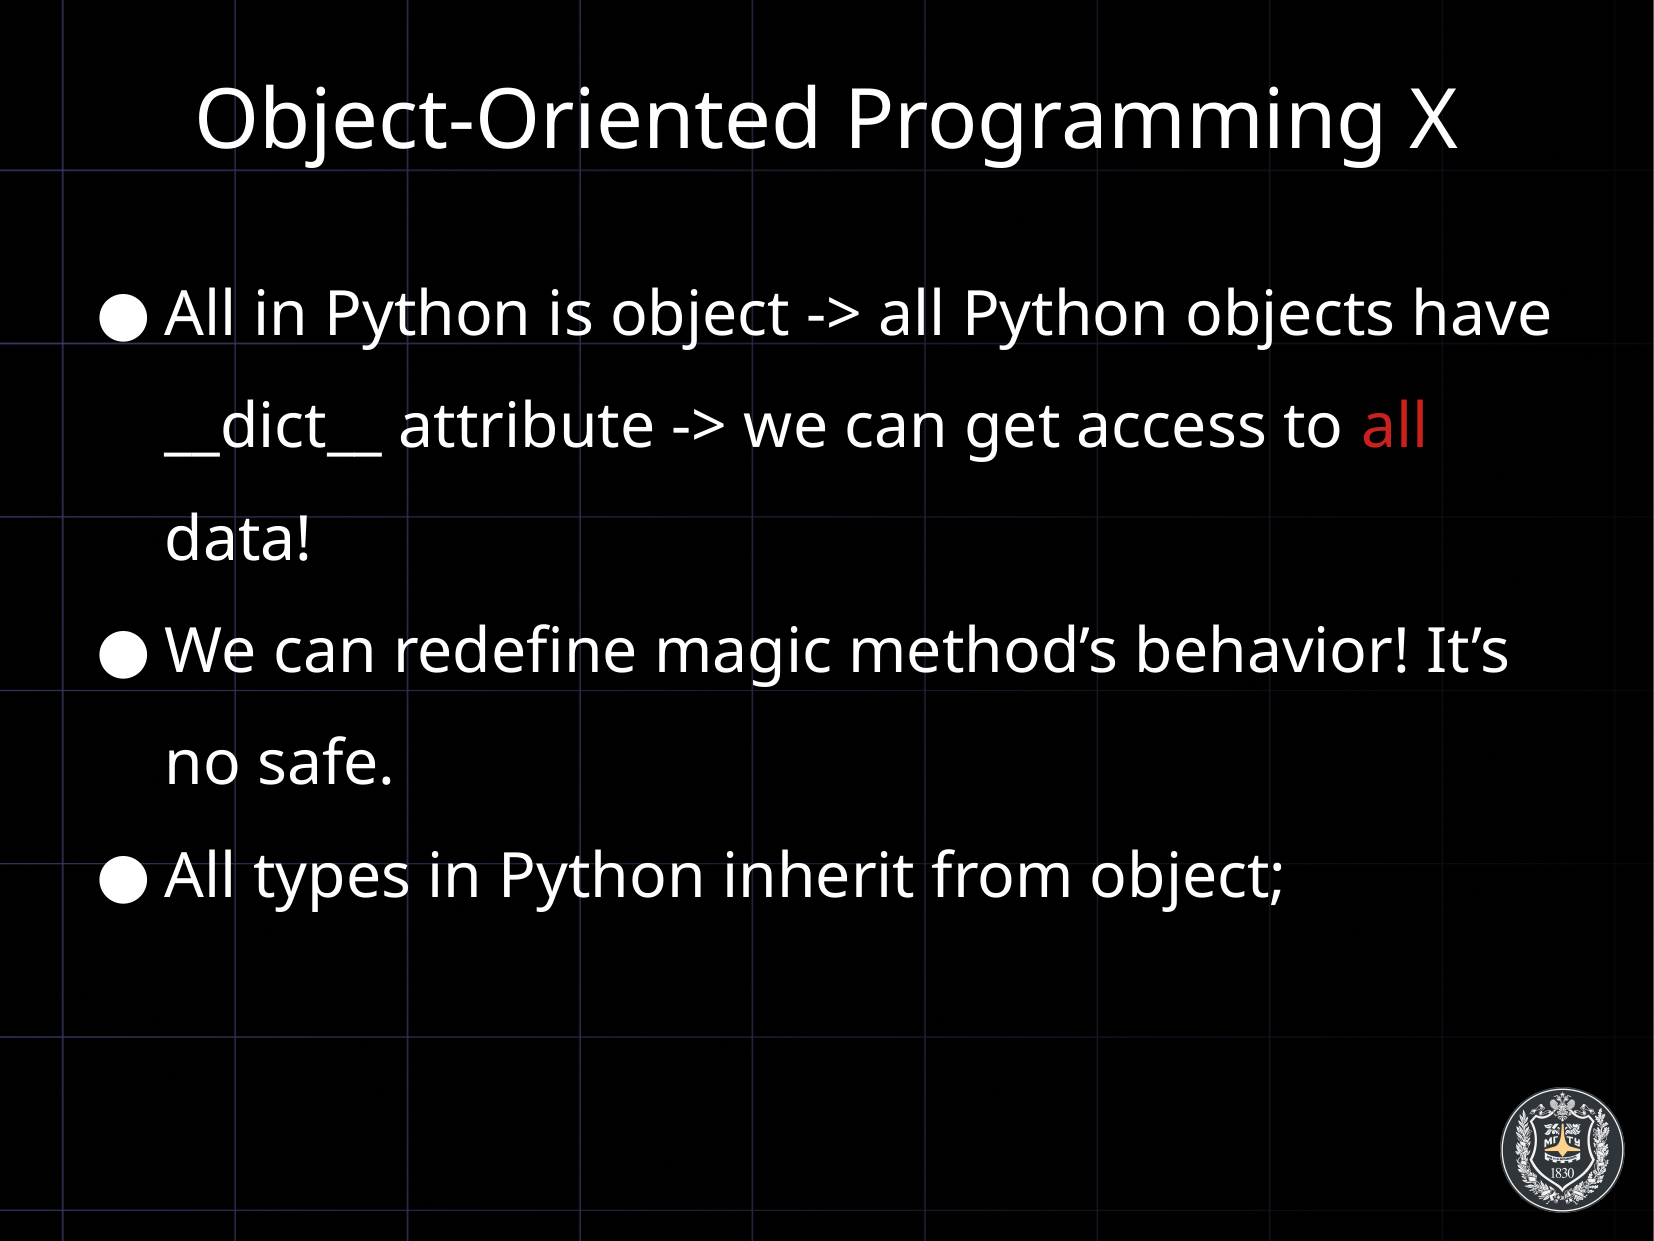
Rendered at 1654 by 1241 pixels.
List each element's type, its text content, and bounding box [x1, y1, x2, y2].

text_box Object-Oriented Programming X [82, 37, 1571, 187]
picture [0, 0, 1654, 1241]
text_box All in Python is object -> all Python objects have __dict__ attribute -> we can get access to all data! We can redefine magic method’s behavior! It’s no safe. All types in Python inherit from object; [74, 187, 1575, 1241]
